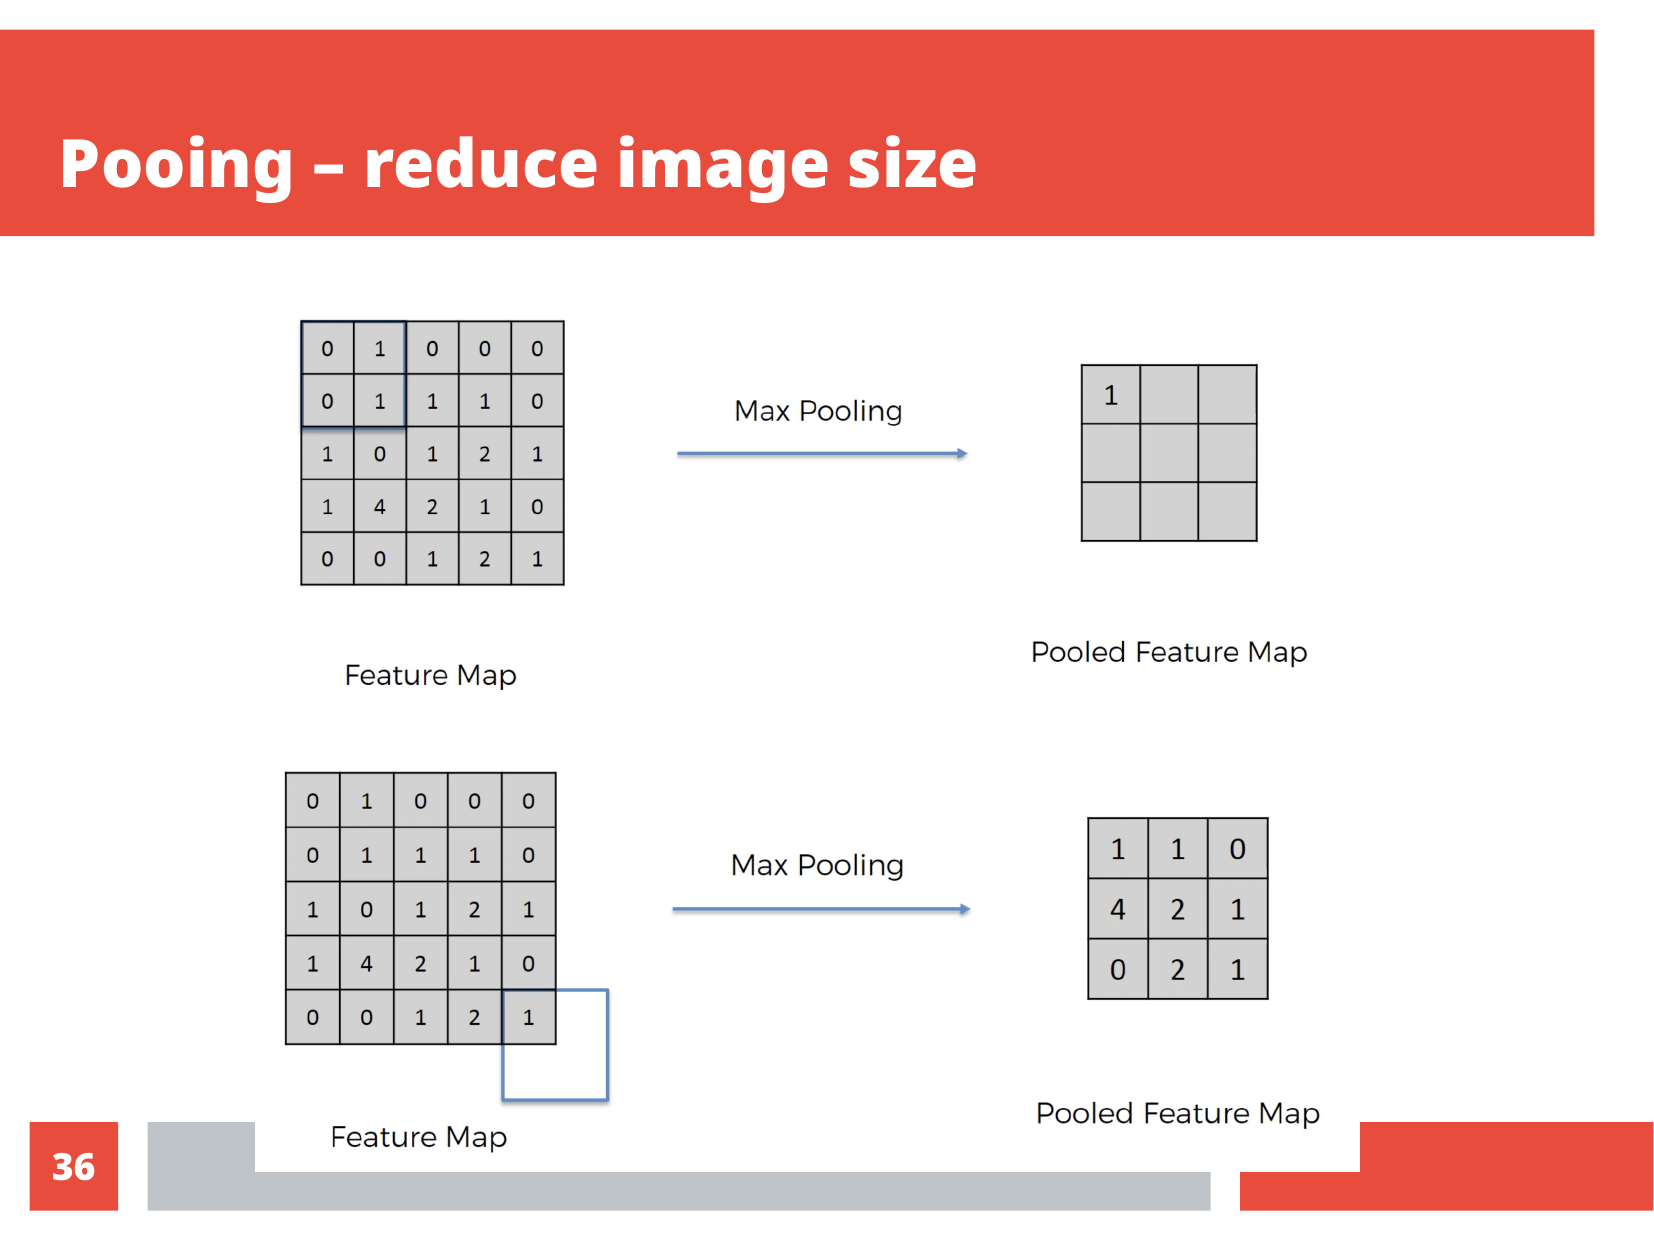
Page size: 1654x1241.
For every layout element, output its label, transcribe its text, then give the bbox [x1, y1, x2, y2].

picture [255, 292, 1354, 691]
picture [255, 734, 1360, 1172]
title Pooing – reduce image size [59, 59, 1595, 207]
